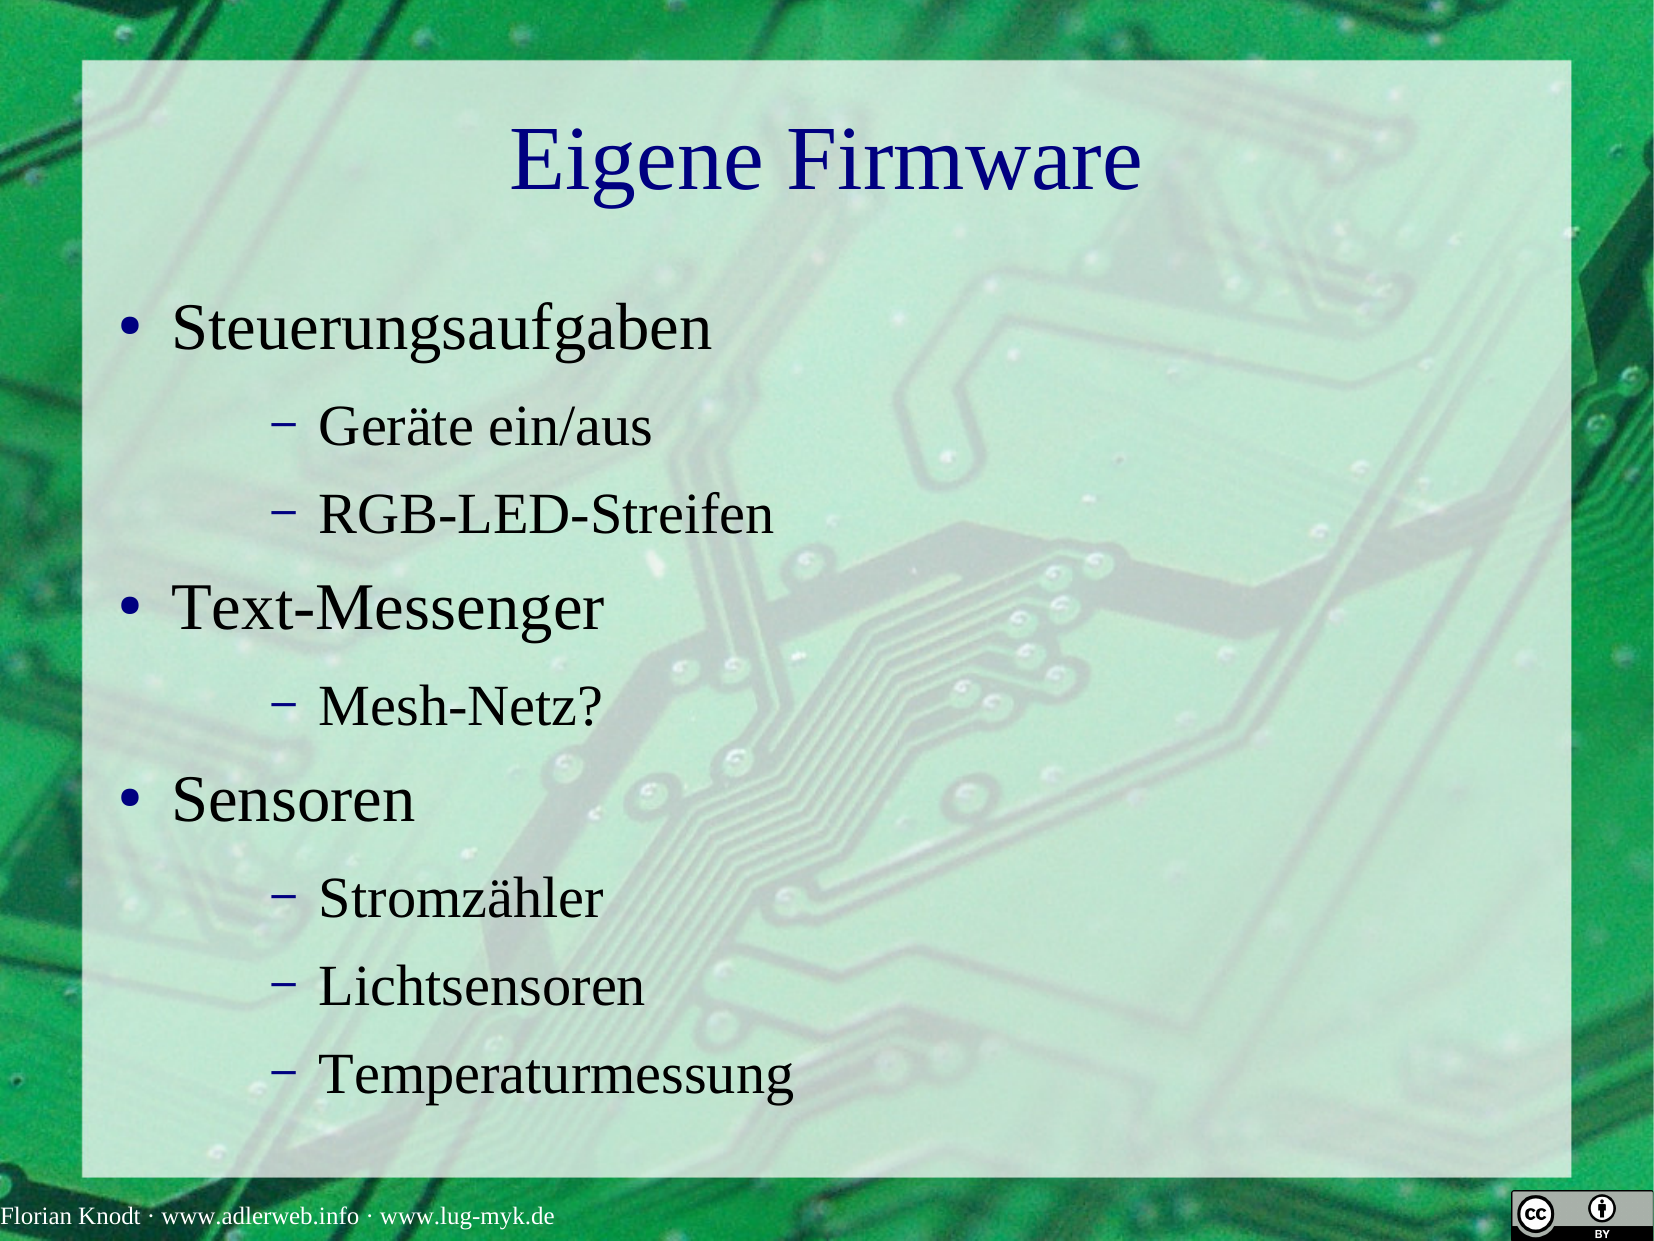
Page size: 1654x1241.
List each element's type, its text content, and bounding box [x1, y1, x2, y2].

title Eigene Firmware [82, 55, 1571, 263]
list Steuerungsaufgaben Geräte ein/aus RGB-LED-Streifen Text-Messenger Mesh-Netz? Sensoren Stromzähler Lichtsensoren Temperaturmessung [82, 290, 1571, 1107]
picture [0, 0, 1654, 1241]
